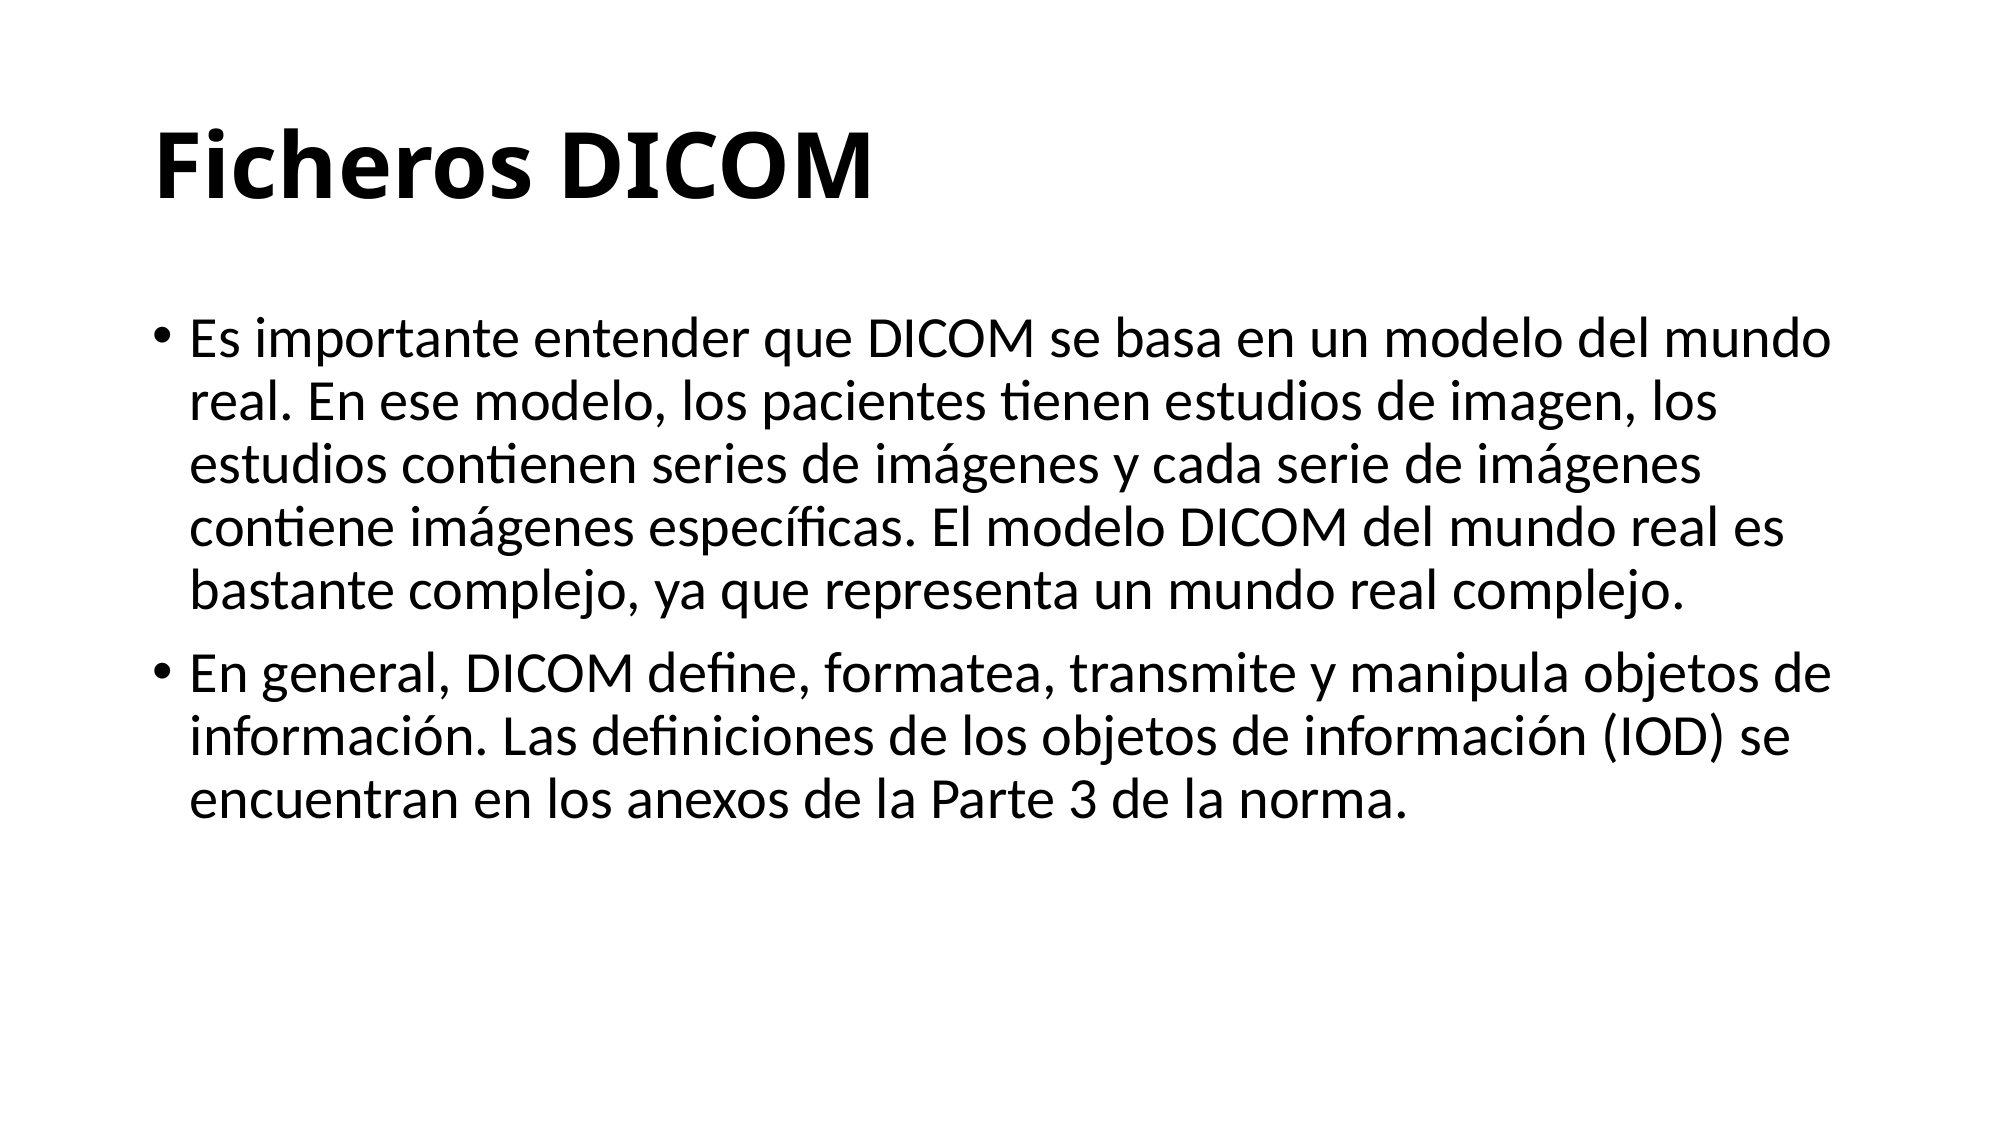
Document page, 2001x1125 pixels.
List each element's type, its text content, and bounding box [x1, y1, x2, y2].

list Es importante entender que DICOM se basa en un modelo del mundo real. En ese modelo, los pacientes tienen estudios de imagen, los estudios contienen series de imágenes y cada serie de imágenes contiene imágenes específicas. El modelo DICOM del mundo real es bastante complejo, ya que representa un mundo real complejo. En general, DICOM define, formatea, transmite y manipula objetos de información. Las definiciones de los objetos de información (IOD) se encuentran en los anexos de la Parte 3 de la norma. [137, 299, 1863, 1014]
title Ficheros DICOM [137, 59, 1863, 278]
